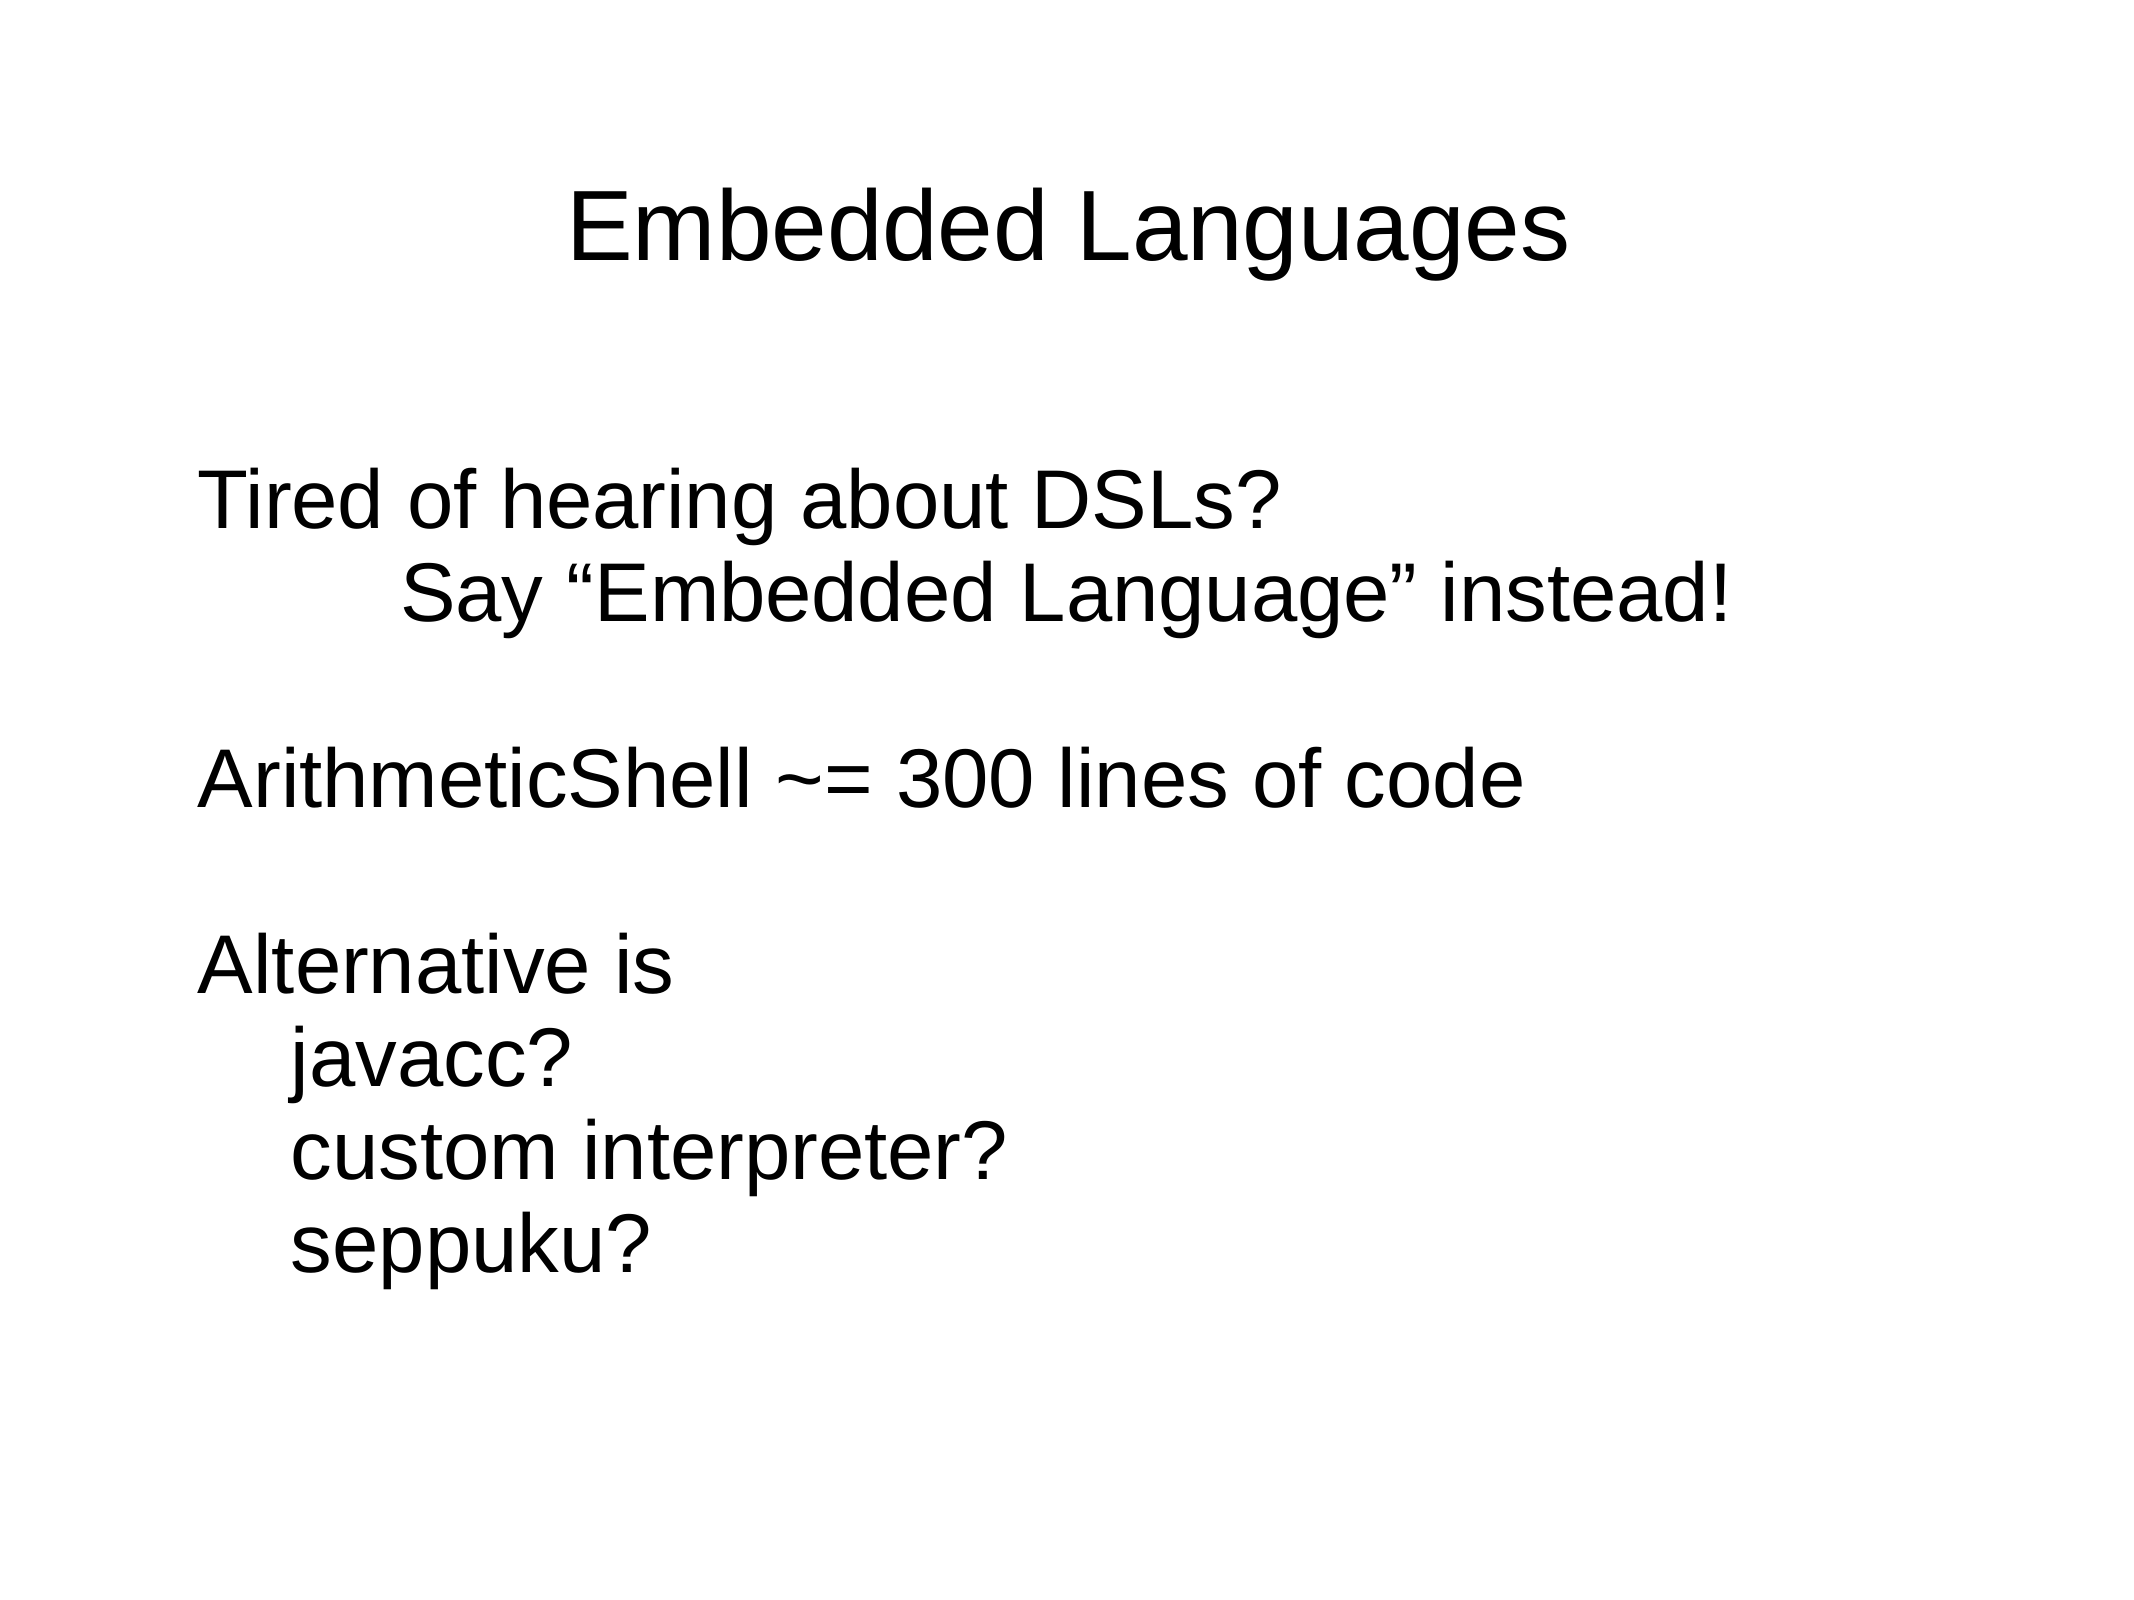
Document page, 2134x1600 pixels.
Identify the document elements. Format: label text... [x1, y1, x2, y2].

title Embedded Languages [62, 169, 2075, 282]
text_box Tired of hearing about DSLs? Say “Embedded Language” instead! ArithmeticShell ~= 300 lines of code Alternative is javacc? custom interpreter? seppuku? [197, 352, 1936, 1392]
